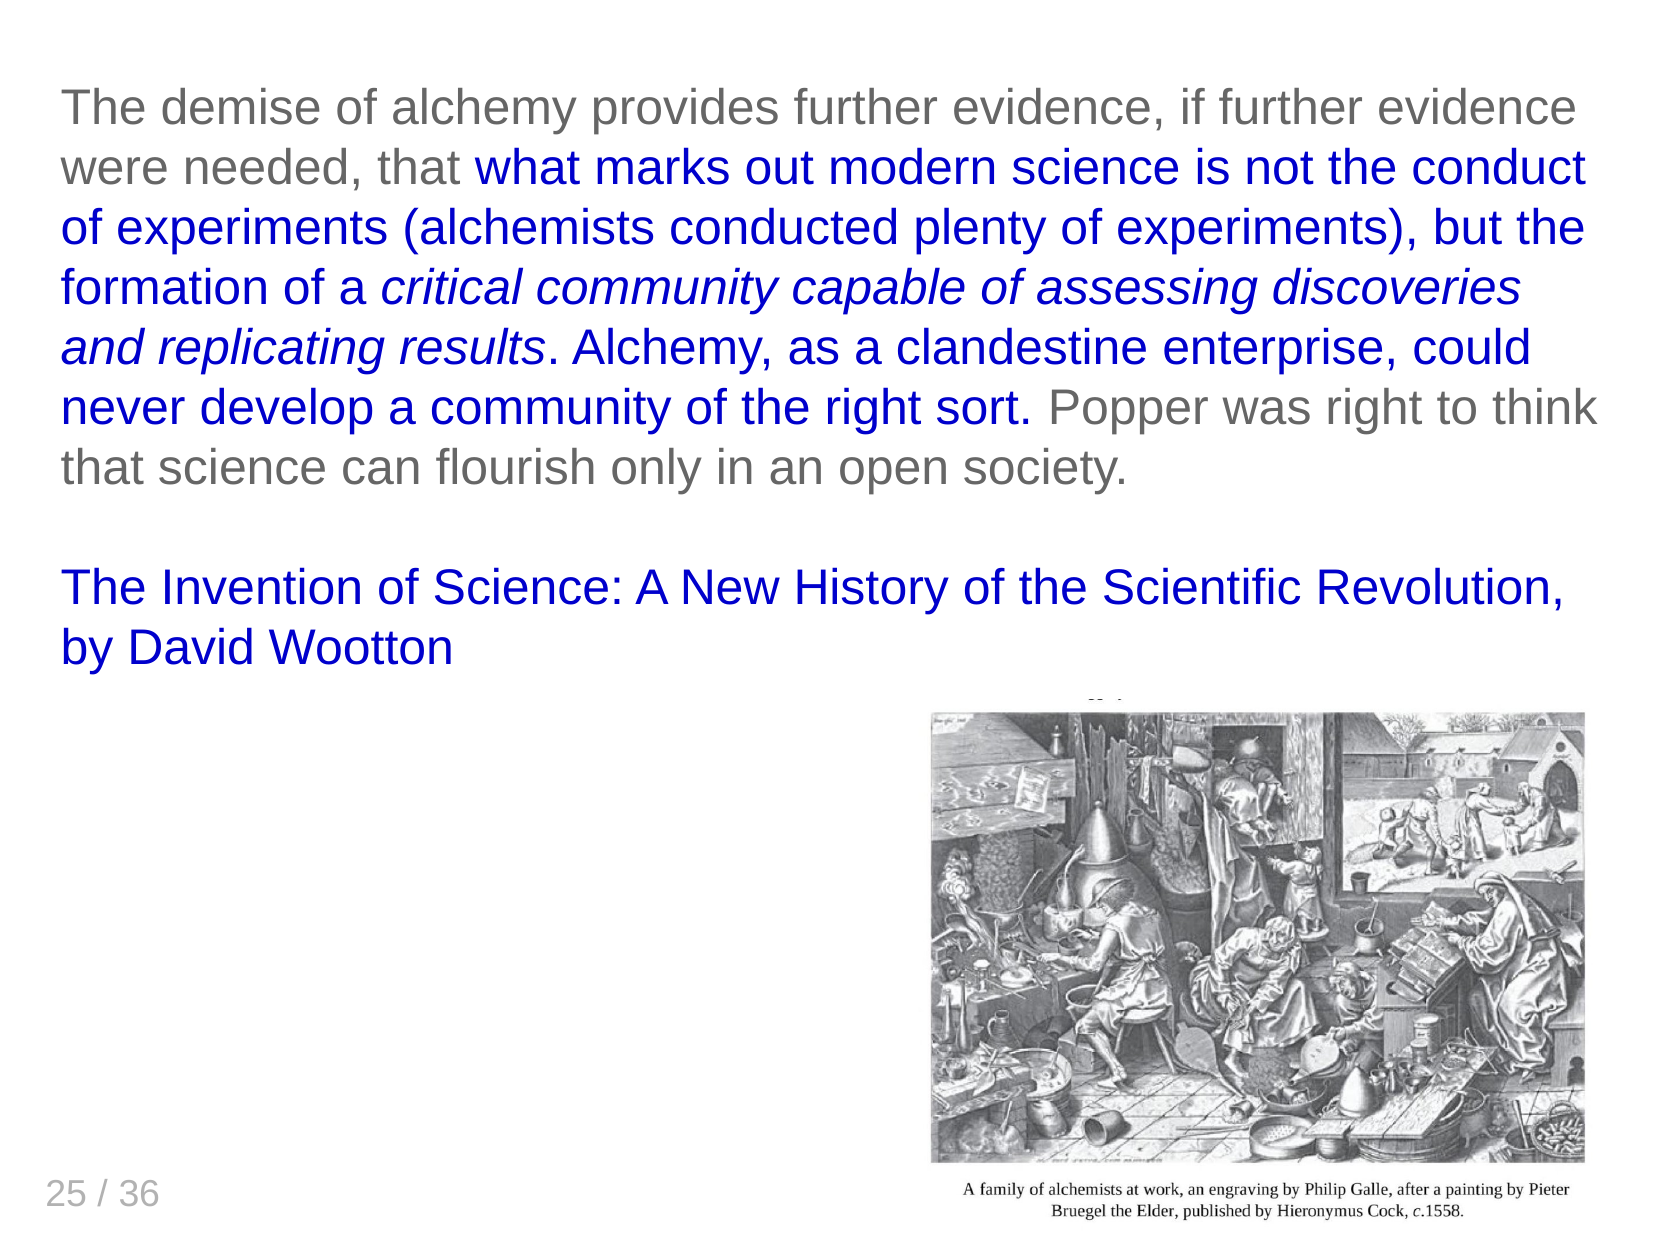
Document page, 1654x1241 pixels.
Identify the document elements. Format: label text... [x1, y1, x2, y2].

text_box The demise of alchemy provides further evidence, if further evidence were needed, that what marks out modern science is not the conduct of experiments (alchemists conducted plenty of experiments), but the formation of a critical community capable of assessing discoveries and replicating results. Alchemy, as a clandestine enterprise, could never develop a community of the right sort. Popper was right to think that science can flourish only in an open society. The Invention of Science: A New History of the Scientific Revolution, by David Wootton [47, 67, 1618, 722]
text_box <number> / 36 [30, 1165, 325, 1241]
picture [909, 722, 1593, 1233]
